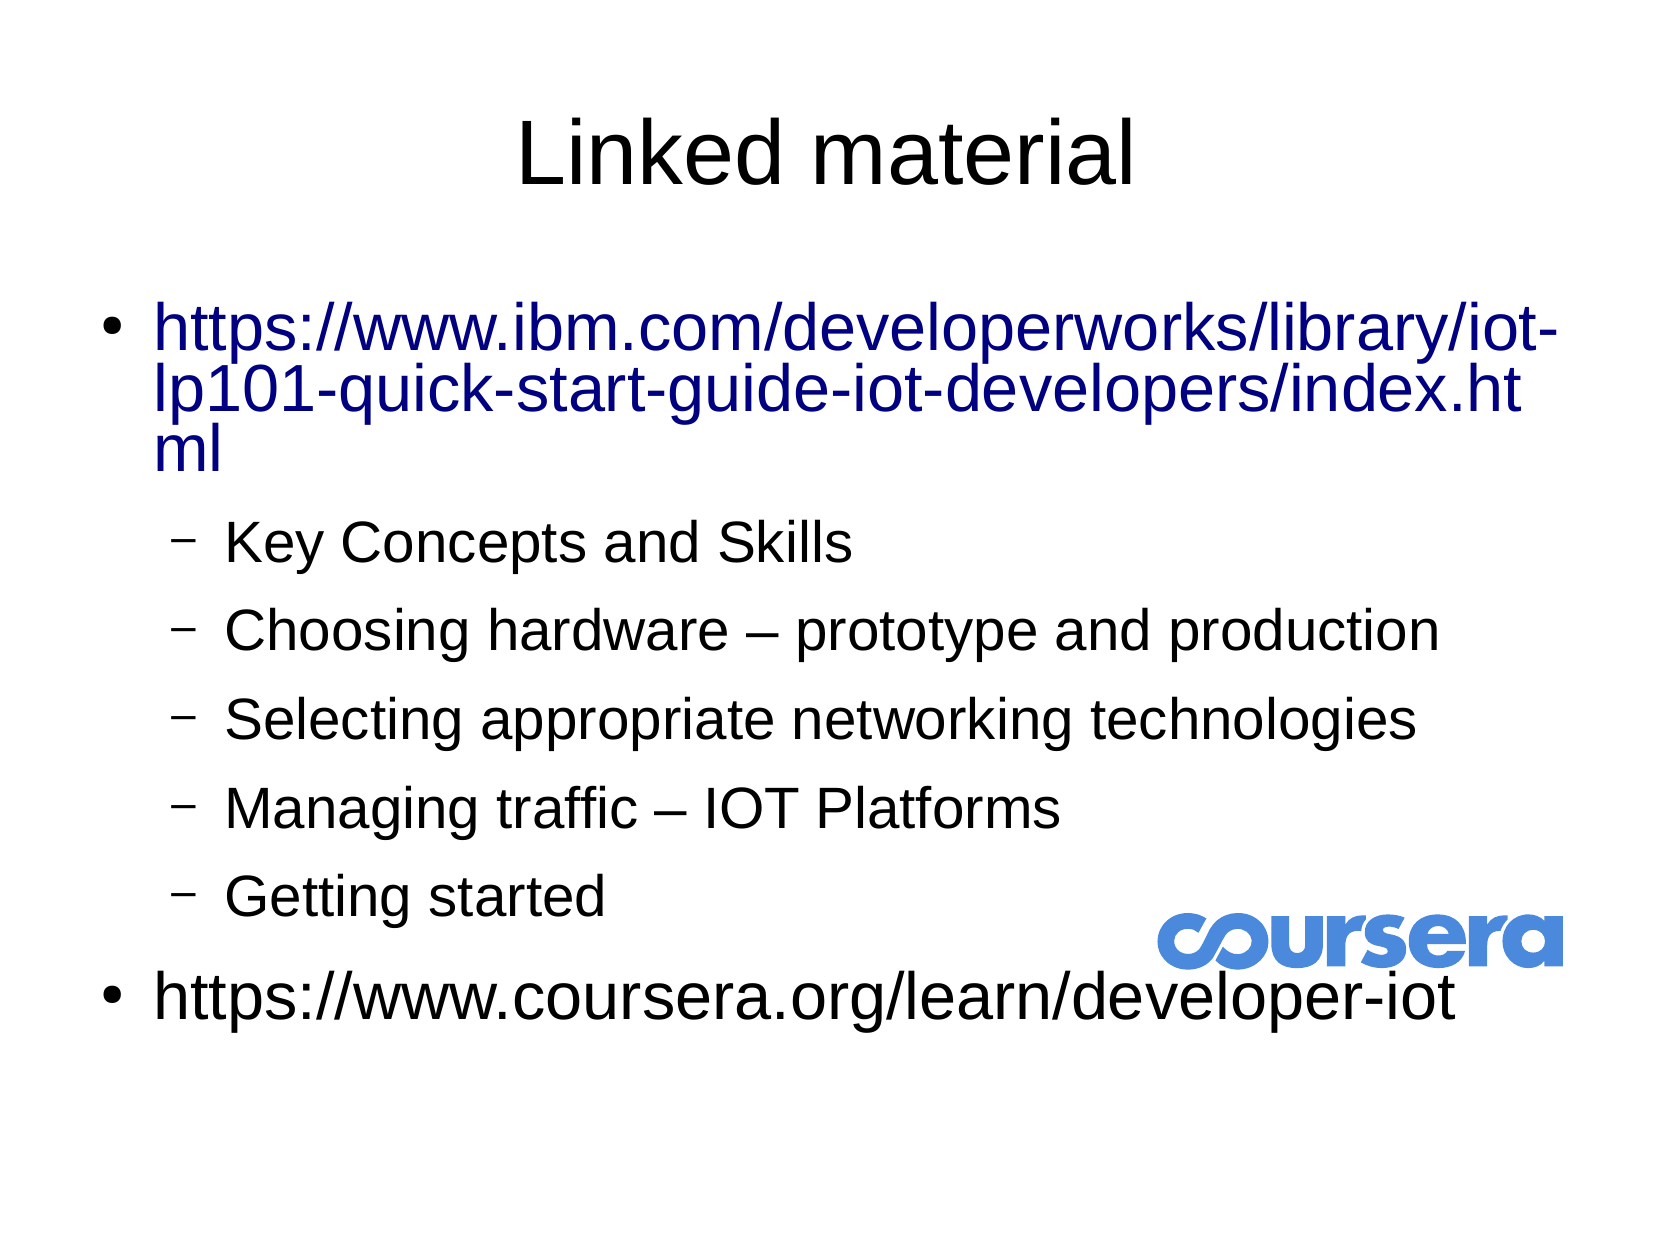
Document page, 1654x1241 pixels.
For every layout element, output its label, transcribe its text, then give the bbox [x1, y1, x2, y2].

list https://www.ibm.com/developerworks/library/iot-lp101-quick-start-guide-iot-developers/index.html Key Concepts and Skills Choosing hardware – prototype and production Selecting appropriate networking technologies Managing traffic – IOT Platforms Getting started https://www.coursera.org/learn/developer-iot [82, 290, 1571, 1010]
picture [1157, 909, 1563, 974]
title Linked material [82, 49, 1571, 257]
